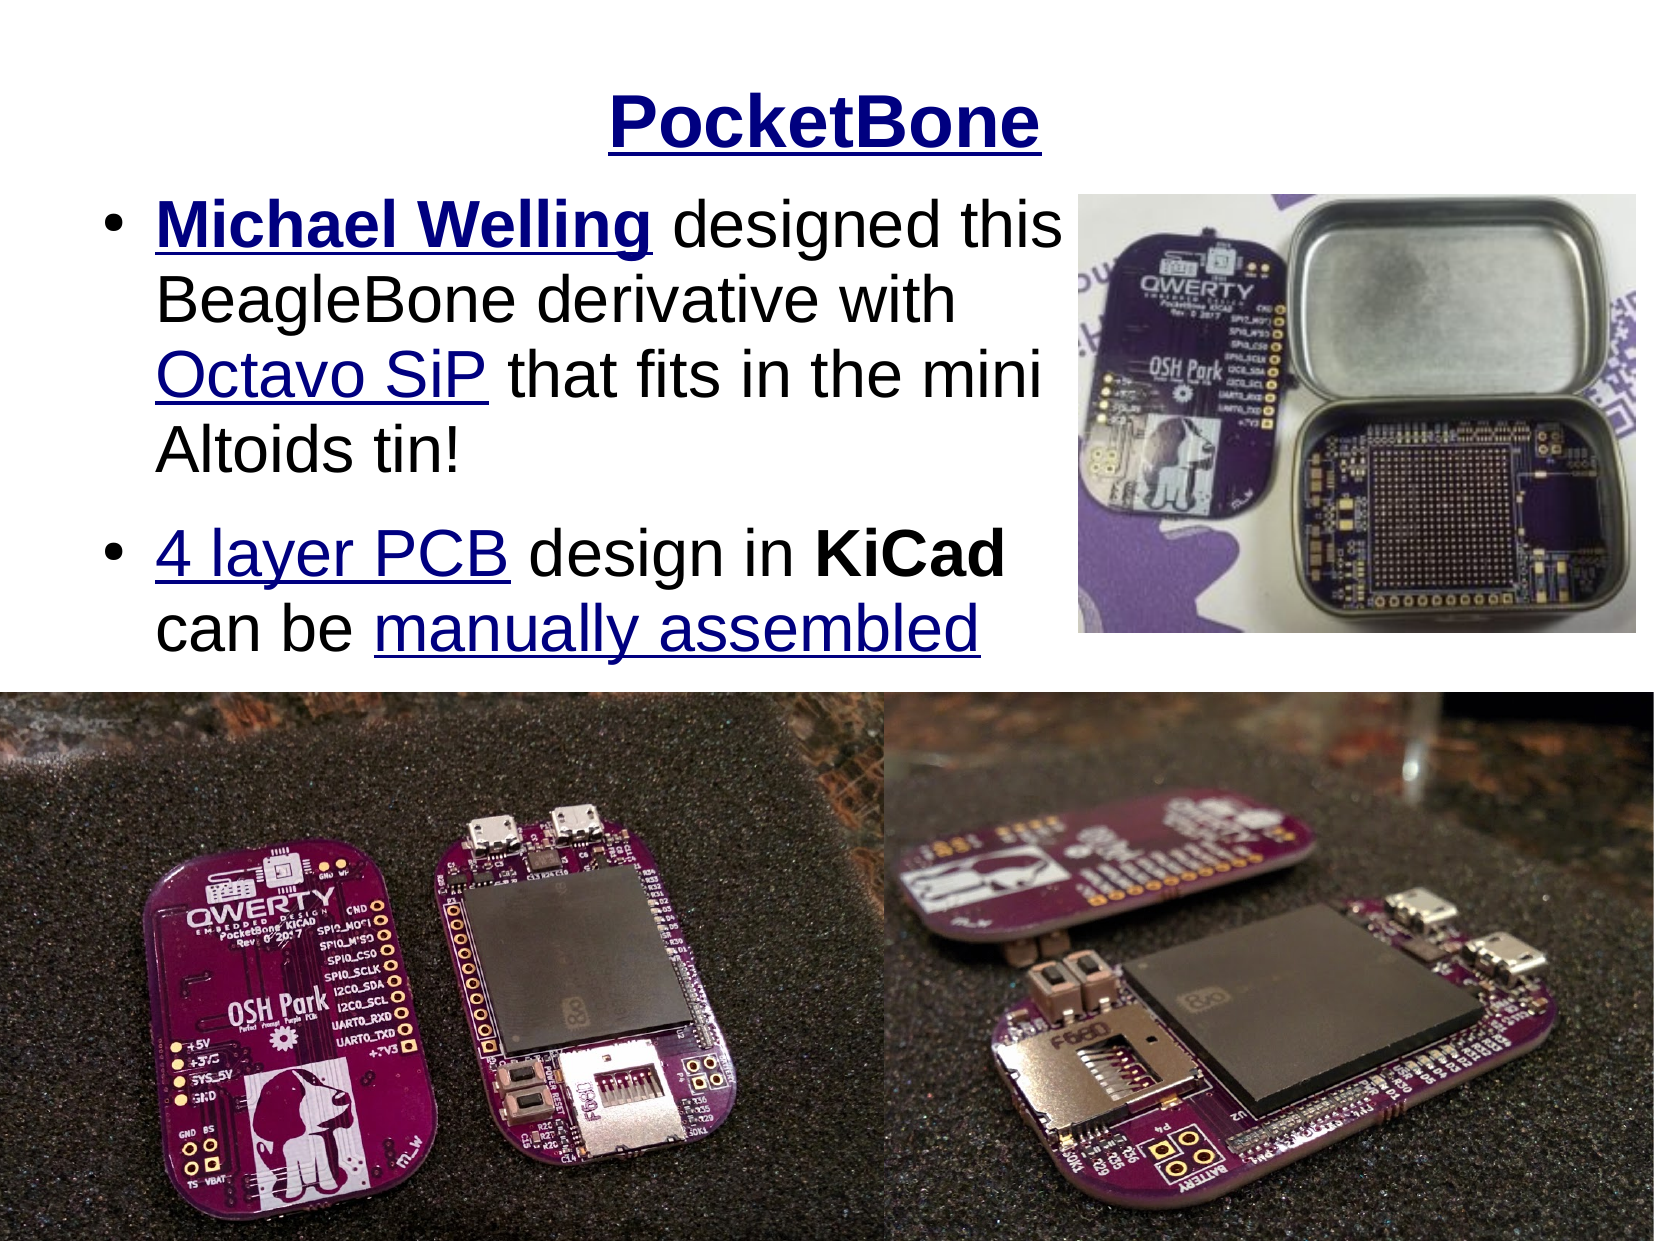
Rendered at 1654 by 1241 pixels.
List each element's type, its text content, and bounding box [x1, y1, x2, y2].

list Michael Welling designed this BeagleBone derivative with Octavo SiP that fits in the mini Altoids tin! 4 layer PCB design in KiCad can be manually assembled [84, 187, 1126, 692]
title PocketBone [80, 17, 1570, 225]
picture [1078, 194, 1636, 633]
picture [0, 692, 1654, 1241]
